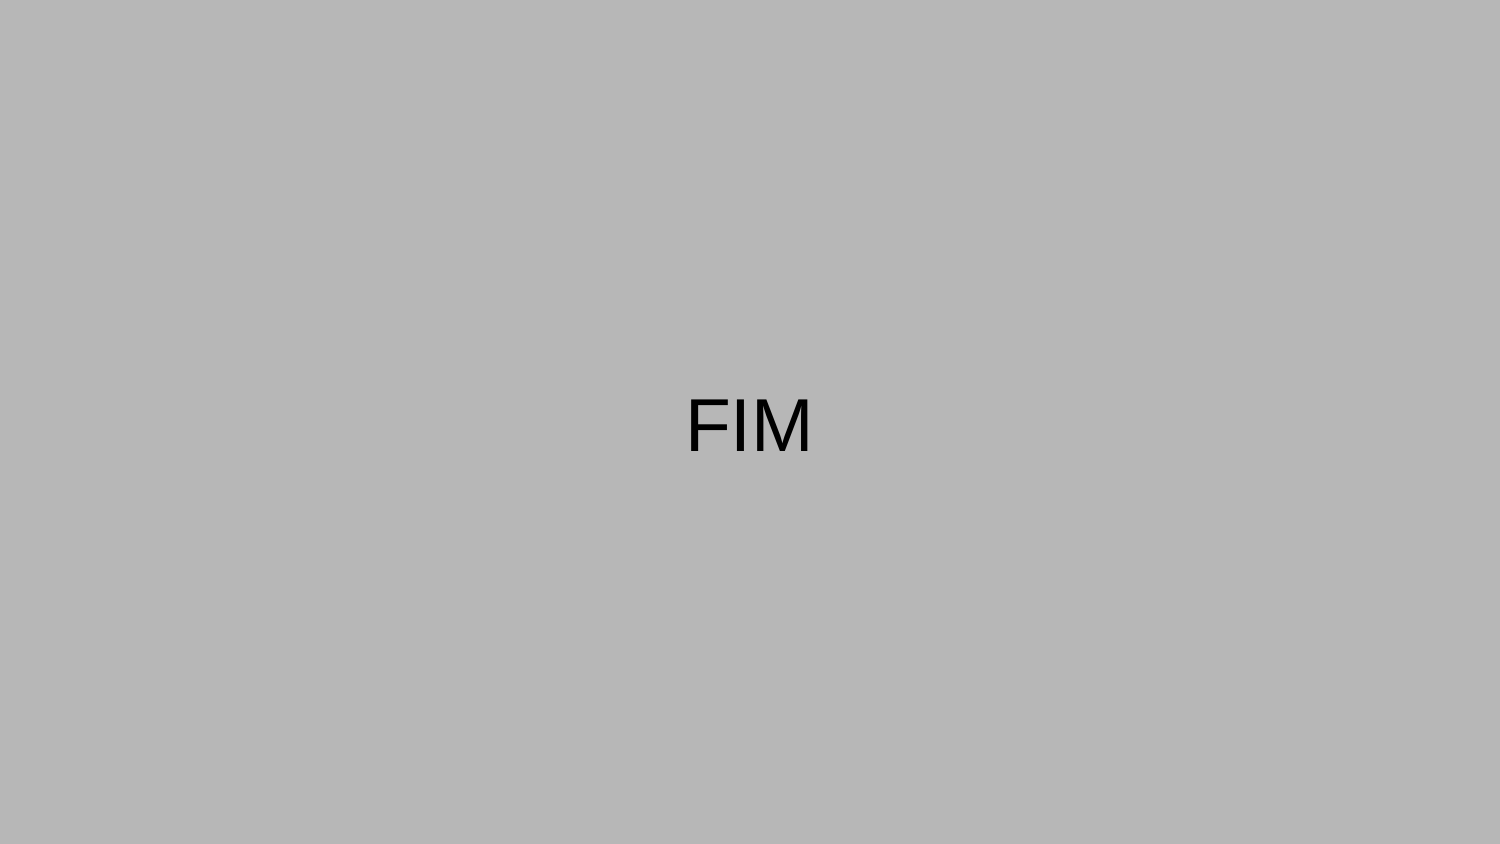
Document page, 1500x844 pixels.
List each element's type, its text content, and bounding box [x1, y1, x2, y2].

title FIM [51, 352, 1449, 491]
